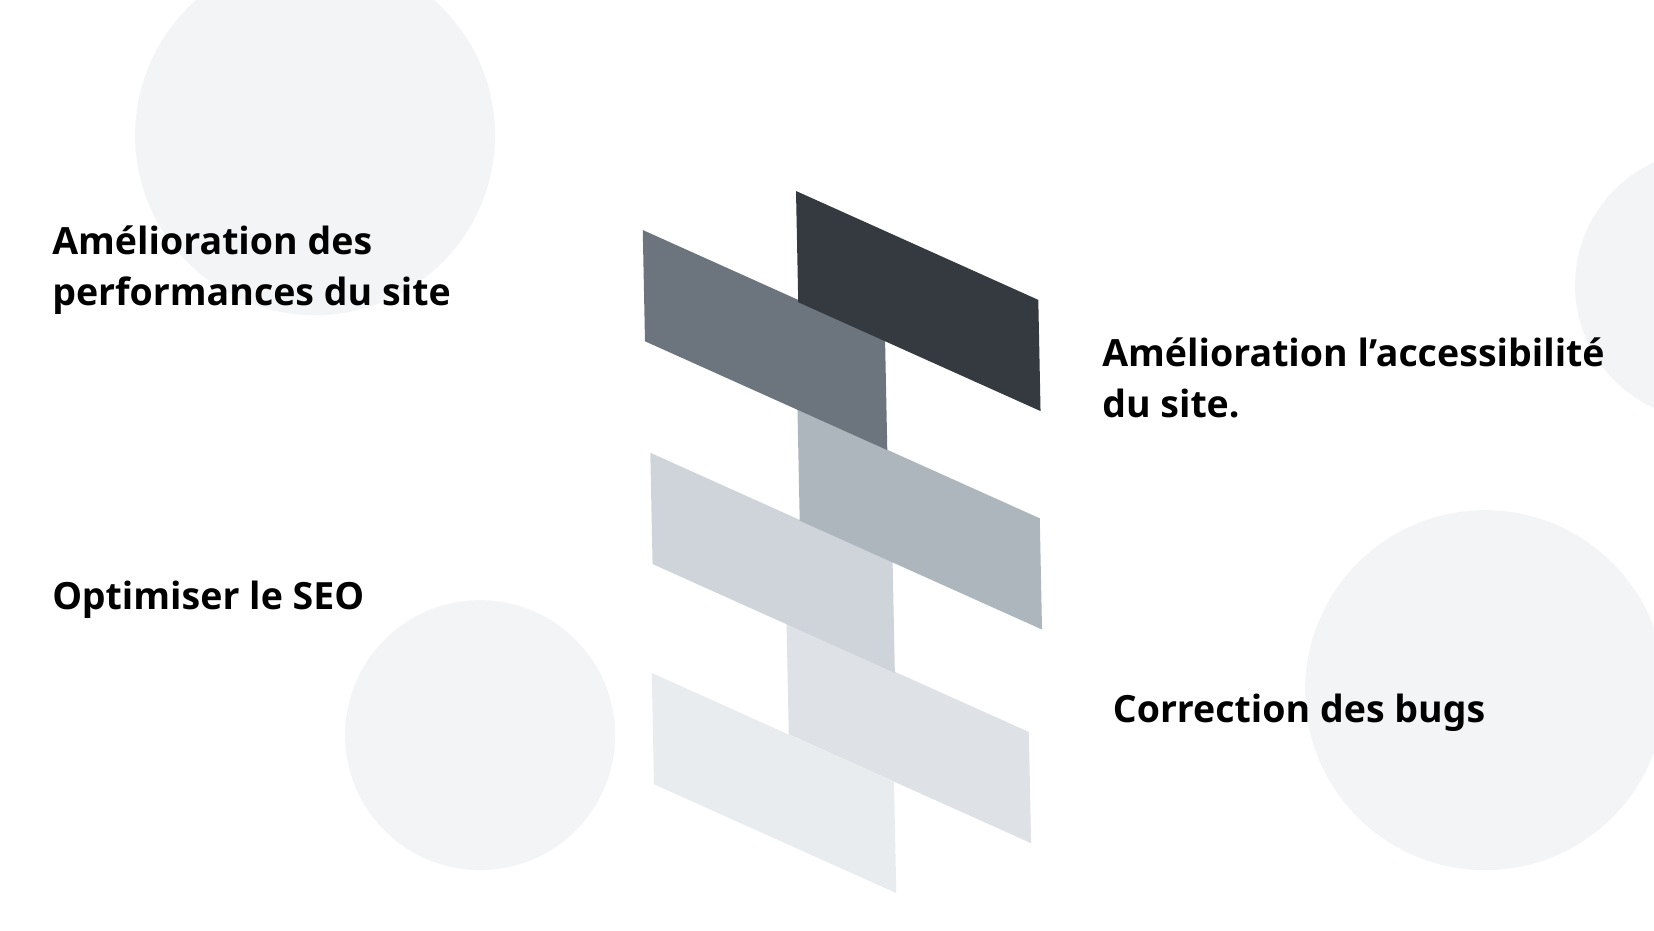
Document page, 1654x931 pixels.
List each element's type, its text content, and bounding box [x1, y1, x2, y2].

text_box Amélioration des performances du site [37, 207, 571, 376]
text_box Amélioration l’accessibilité du site. [1087, 319, 1624, 488]
text_box Correction des bugs [1098, 675, 1654, 894]
text_box Optimiser le SEO [37, 562, 488, 659]
